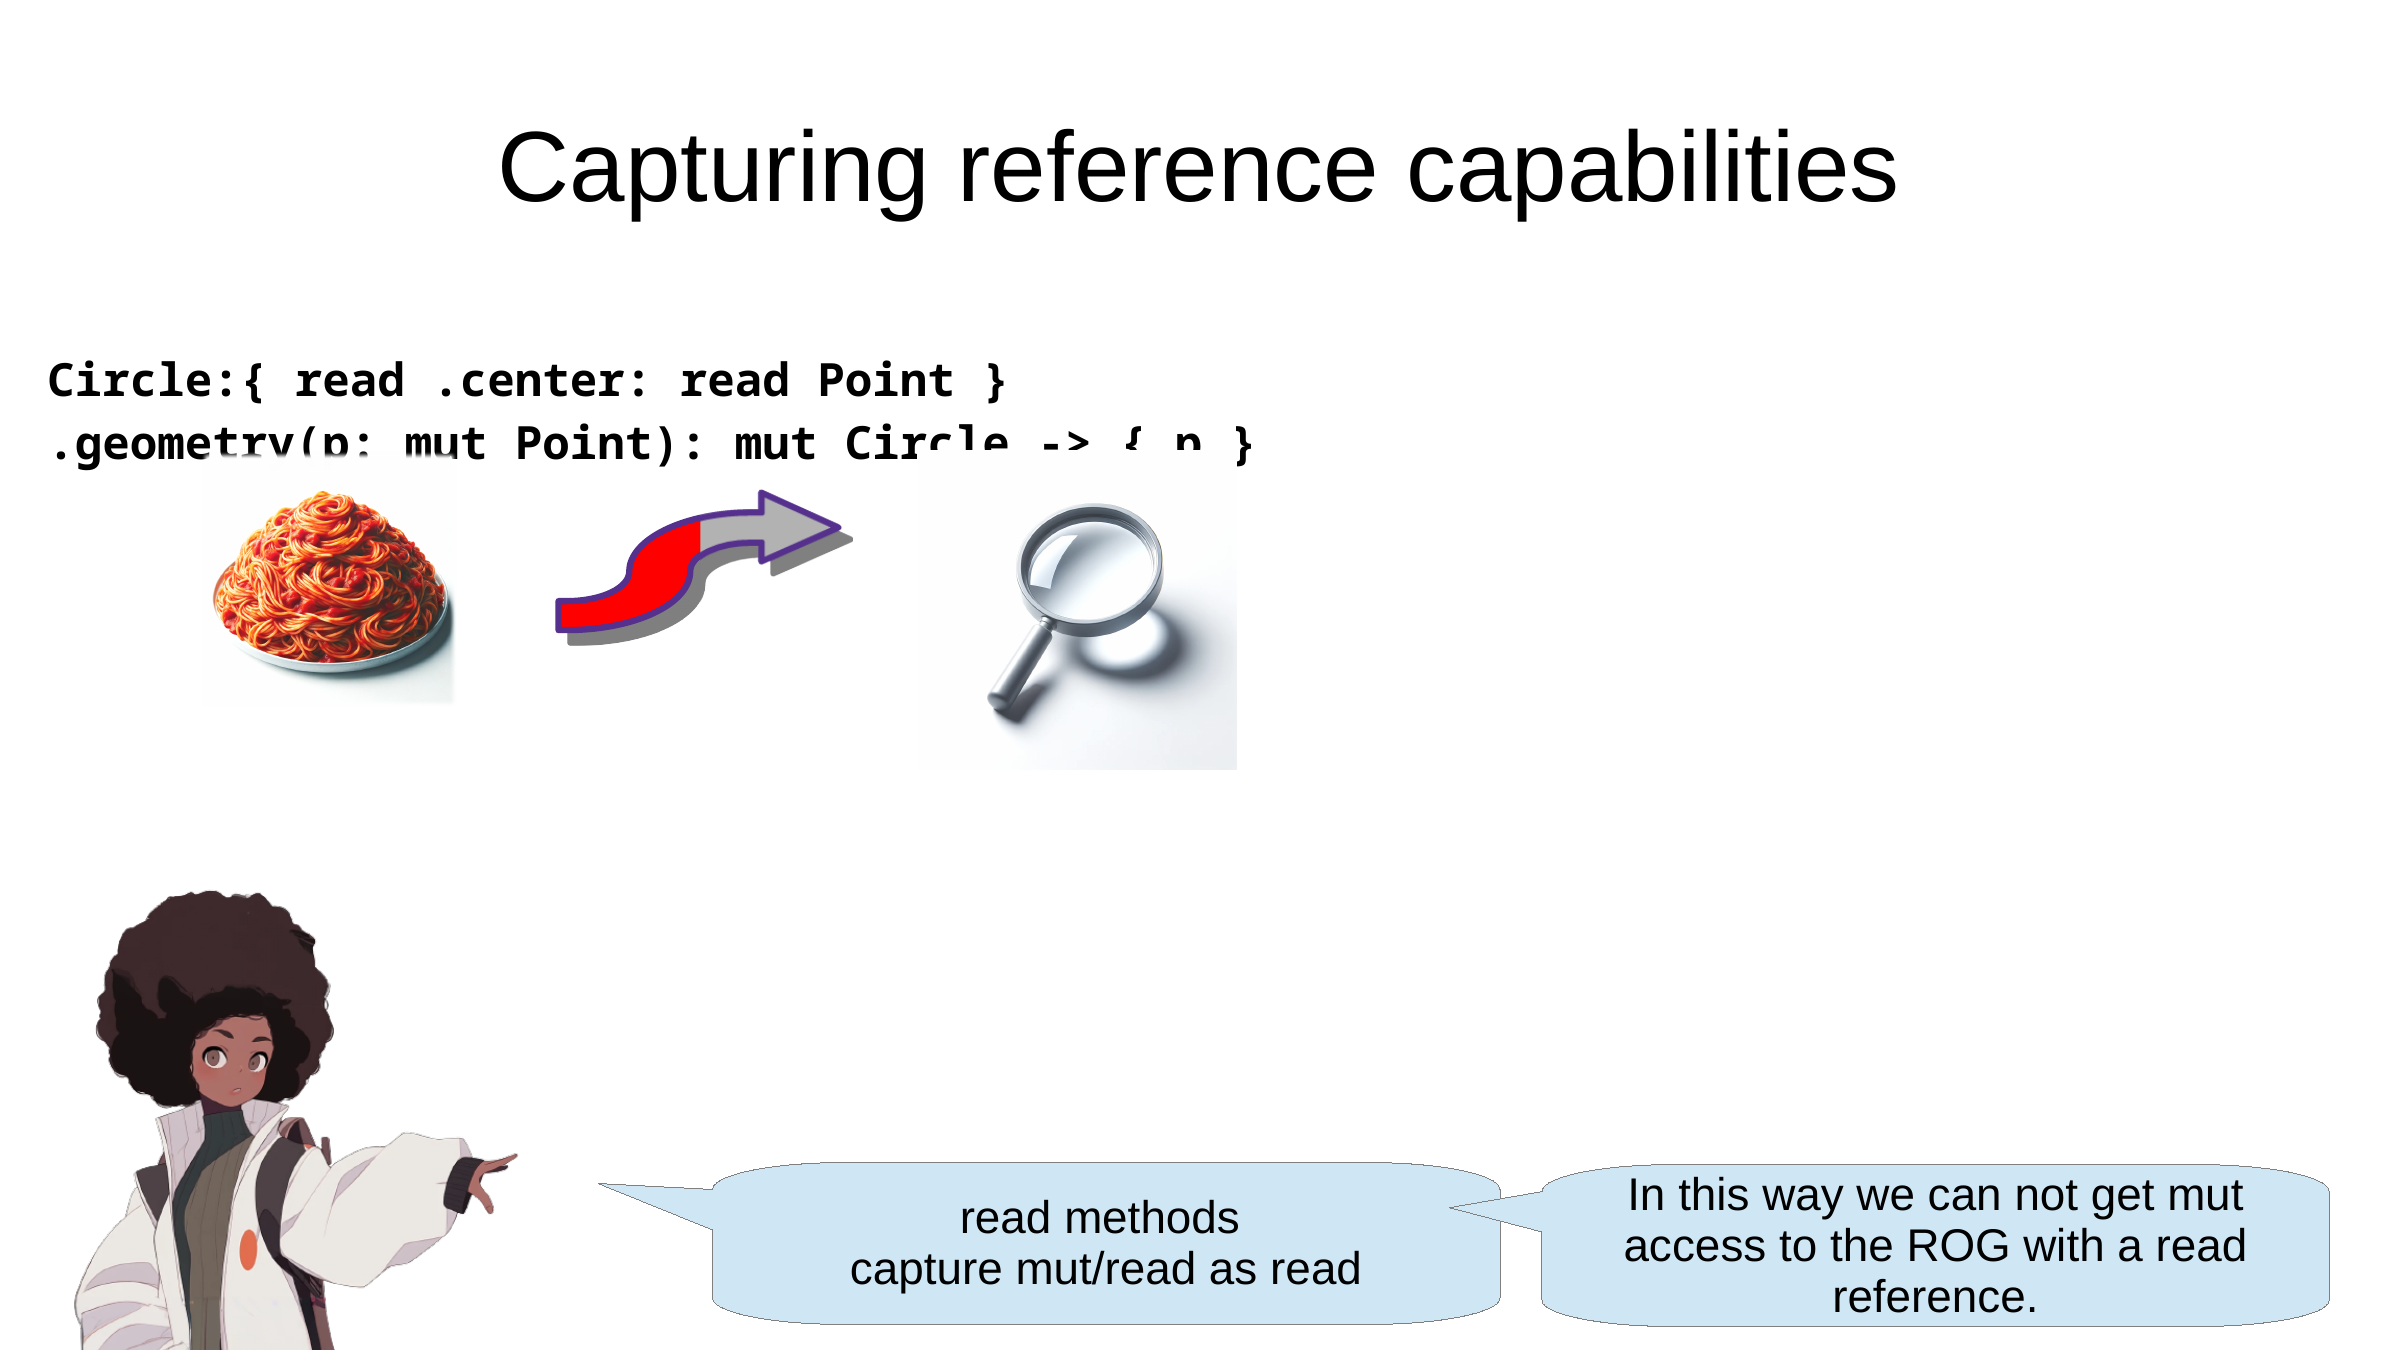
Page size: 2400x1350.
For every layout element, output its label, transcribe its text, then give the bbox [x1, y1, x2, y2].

picture [700, 489, 853, 646]
picture [201, 451, 457, 707]
text_box In this way we can not get mut access to the ROG with a read reference. [1449, 1164, 2330, 1327]
text_box [558, 517, 700, 631]
title Capturing reference capabilities [120, 53, 2280, 277]
text_box Circle:{ read .center: read Point } .geometry(p: mut Point): mut Circle -> { p } [32, 277, 2358, 790]
picture [917, 450, 1237, 770]
picture [0, 871, 553, 1350]
text_box read methods capture mut/read as read [598, 1162, 1501, 1325]
